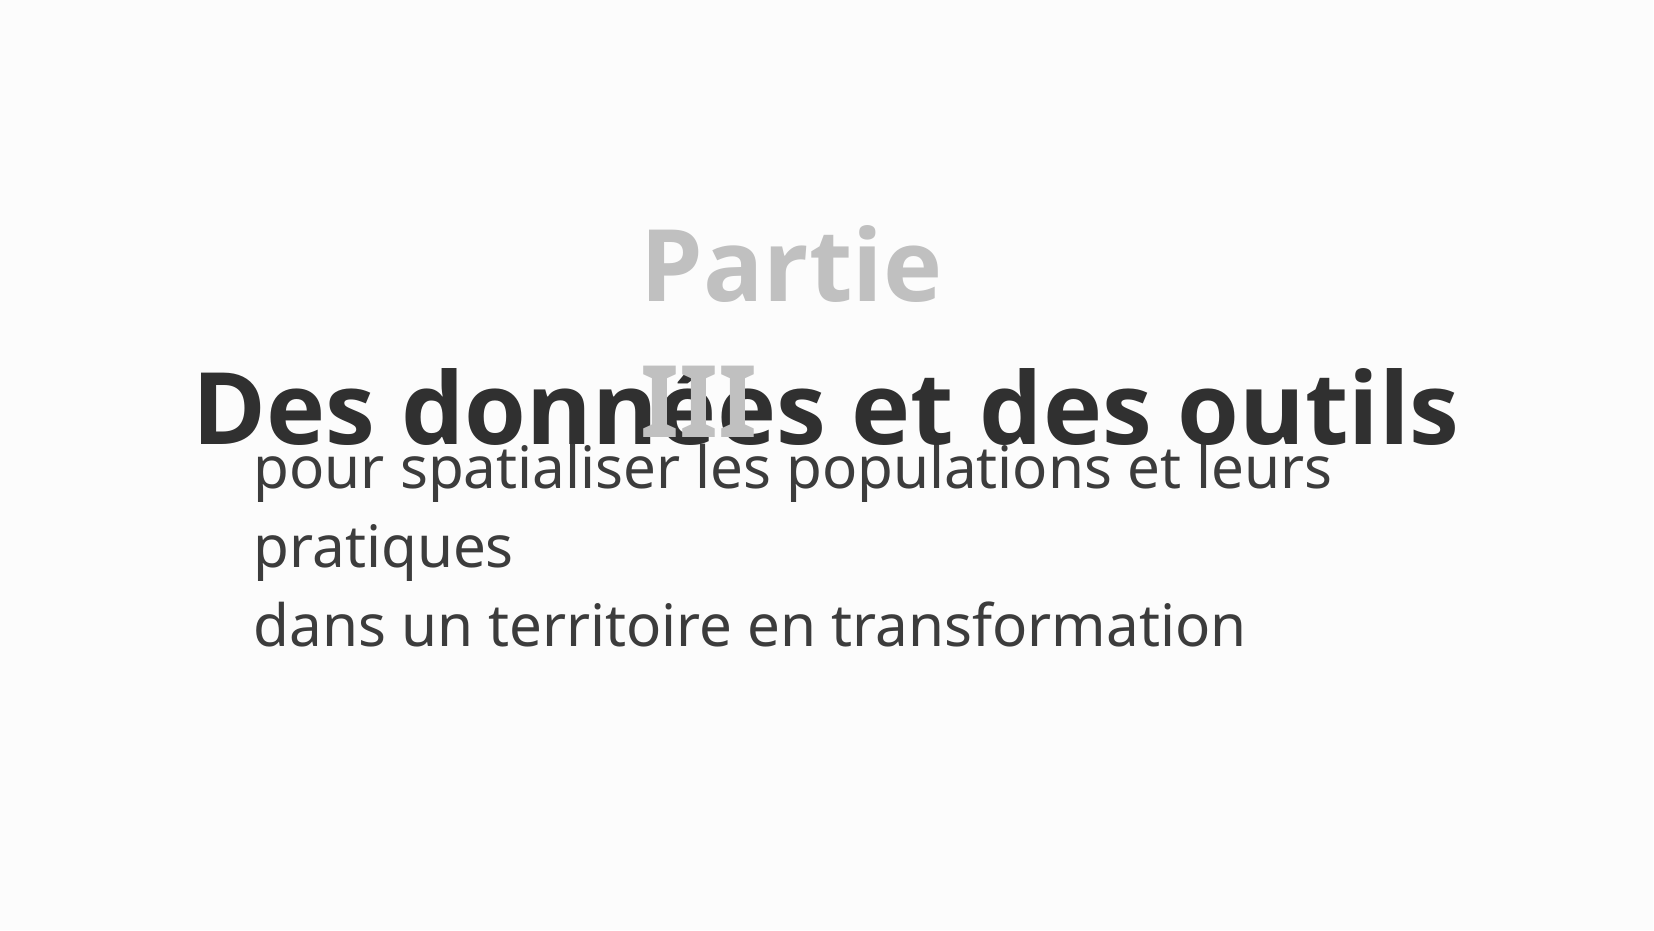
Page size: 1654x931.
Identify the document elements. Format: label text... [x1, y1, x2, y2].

text_box Partie III [625, 186, 1041, 319]
text_box Des données et des outils [0, 330, 1654, 463]
subtitle pour spatialiser les populations et leurs pratiques dans un territoire en transformation [253, 475, 1560, 615]
